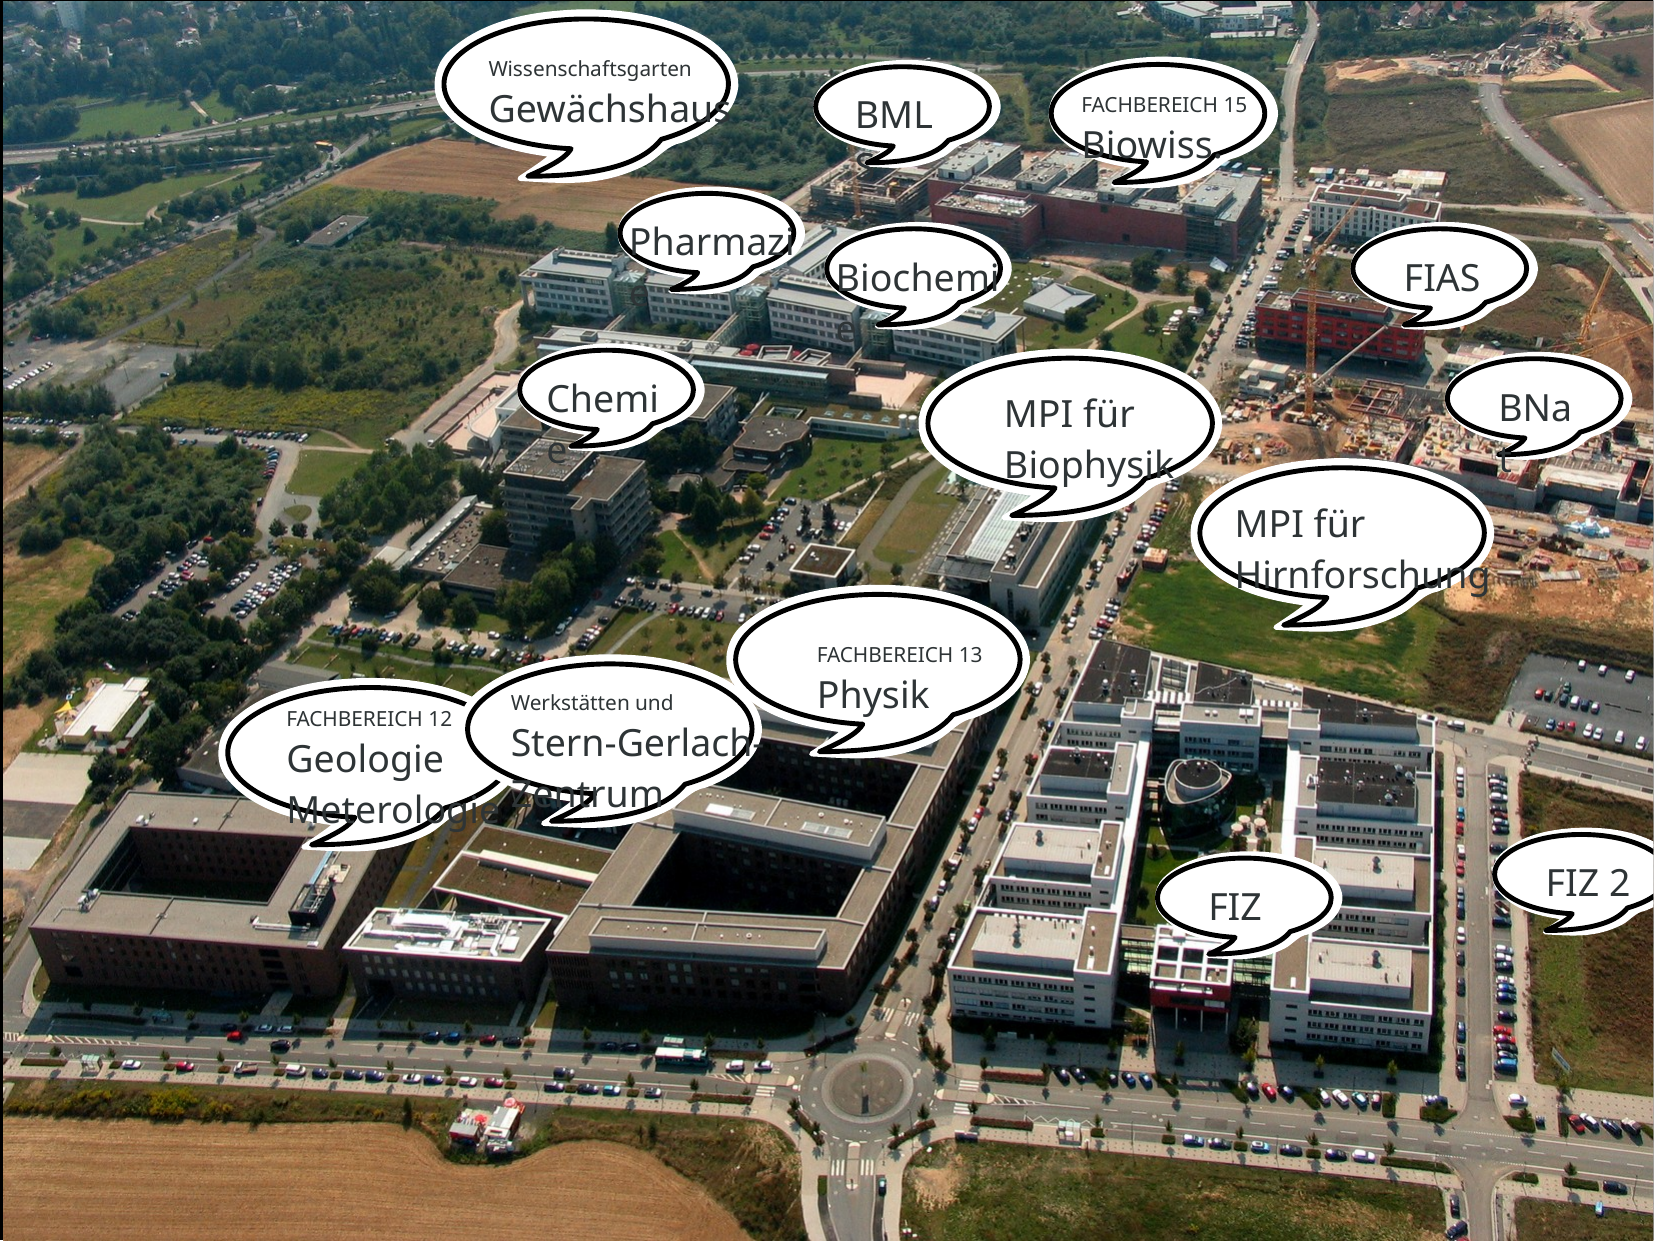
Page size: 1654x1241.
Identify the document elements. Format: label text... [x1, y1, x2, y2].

text_box [1352, 224, 1536, 328]
text_box [303, 809, 448, 850]
text_box [293, 809, 299, 817]
text_box [1229, 581, 1238, 586]
text_box [519, 368, 531, 412]
text_box [843, 224, 994, 243]
text_box [1010, 471, 1022, 475]
text_box [847, 297, 989, 328]
text_box [1221, 460, 1464, 490]
text_box [717, 48, 736, 111]
text_box [559, 792, 570, 799]
text_box MPI für Biophysik [989, 380, 1171, 471]
text_box [1157, 853, 1341, 957]
text_box [1329, 581, 1340, 586]
text_box [717, 111, 724, 119]
text_box [1067, 471, 1077, 476]
text_box FACHBEREICH 13 Physik [802, 633, 977, 707]
text_box [220, 697, 271, 808]
text_box FIAS [1389, 243, 1506, 297]
text_box [635, 188, 787, 208]
text_box [460, 681, 497, 794]
text_box [815, 62, 999, 166]
text_box [1494, 830, 1654, 934]
text_box [275, 680, 464, 696]
text_box [1471, 495, 1492, 570]
text_box FACHBEREICH 15 Biowiss. [1066, 82, 1242, 157]
text_box [921, 351, 1220, 520]
text_box Biochemie [820, 243, 1022, 297]
text_box Pharmazie [614, 208, 815, 261]
text_box MPI für Hirnforschung [1219, 490, 1471, 581]
text_box [499, 656, 721, 680]
picture [3, 1, 1654, 1241]
text_box [535, 345, 703, 417]
text_box [753, 707, 760, 744]
text_box FACHBEREICH 12 Geologie Meterologie [271, 696, 495, 809]
text_box [306, 809, 313, 820]
text_box [1447, 354, 1630, 458]
text_box [274, 809, 290, 815]
text_box [639, 261, 783, 292]
text_box Werkstätten und Stern-Gerlach- Zentrum [496, 680, 753, 792]
text_box [1241, 581, 1447, 630]
text_box [1071, 59, 1276, 153]
text_box [437, 11, 716, 181]
text_box [396, 809, 408, 821]
text_box Chemie [531, 365, 685, 418]
text_box [428, 809, 440, 821]
text_box [1192, 491, 1219, 575]
text_box BNat [1483, 373, 1600, 427]
text_box [1051, 85, 1066, 141]
text_box [451, 809, 462, 815]
text_box [543, 792, 690, 826]
text_box [728, 587, 1028, 756]
text_box FIZ [1193, 873, 1311, 926]
text_box [1427, 581, 1437, 586]
text_box [300, 809, 306, 817]
text_box FIZ 2 [1530, 849, 1648, 902]
text_box Wissenschaftsgarten Gewächshaus [473, 47, 717, 121]
text_box [316, 809, 326, 822]
text_box [611, 792, 622, 805]
text_box [539, 418, 683, 449]
text_box BMLS [840, 81, 957, 135]
text_box [1044, 471, 1055, 476]
text_box [1098, 157, 1230, 186]
